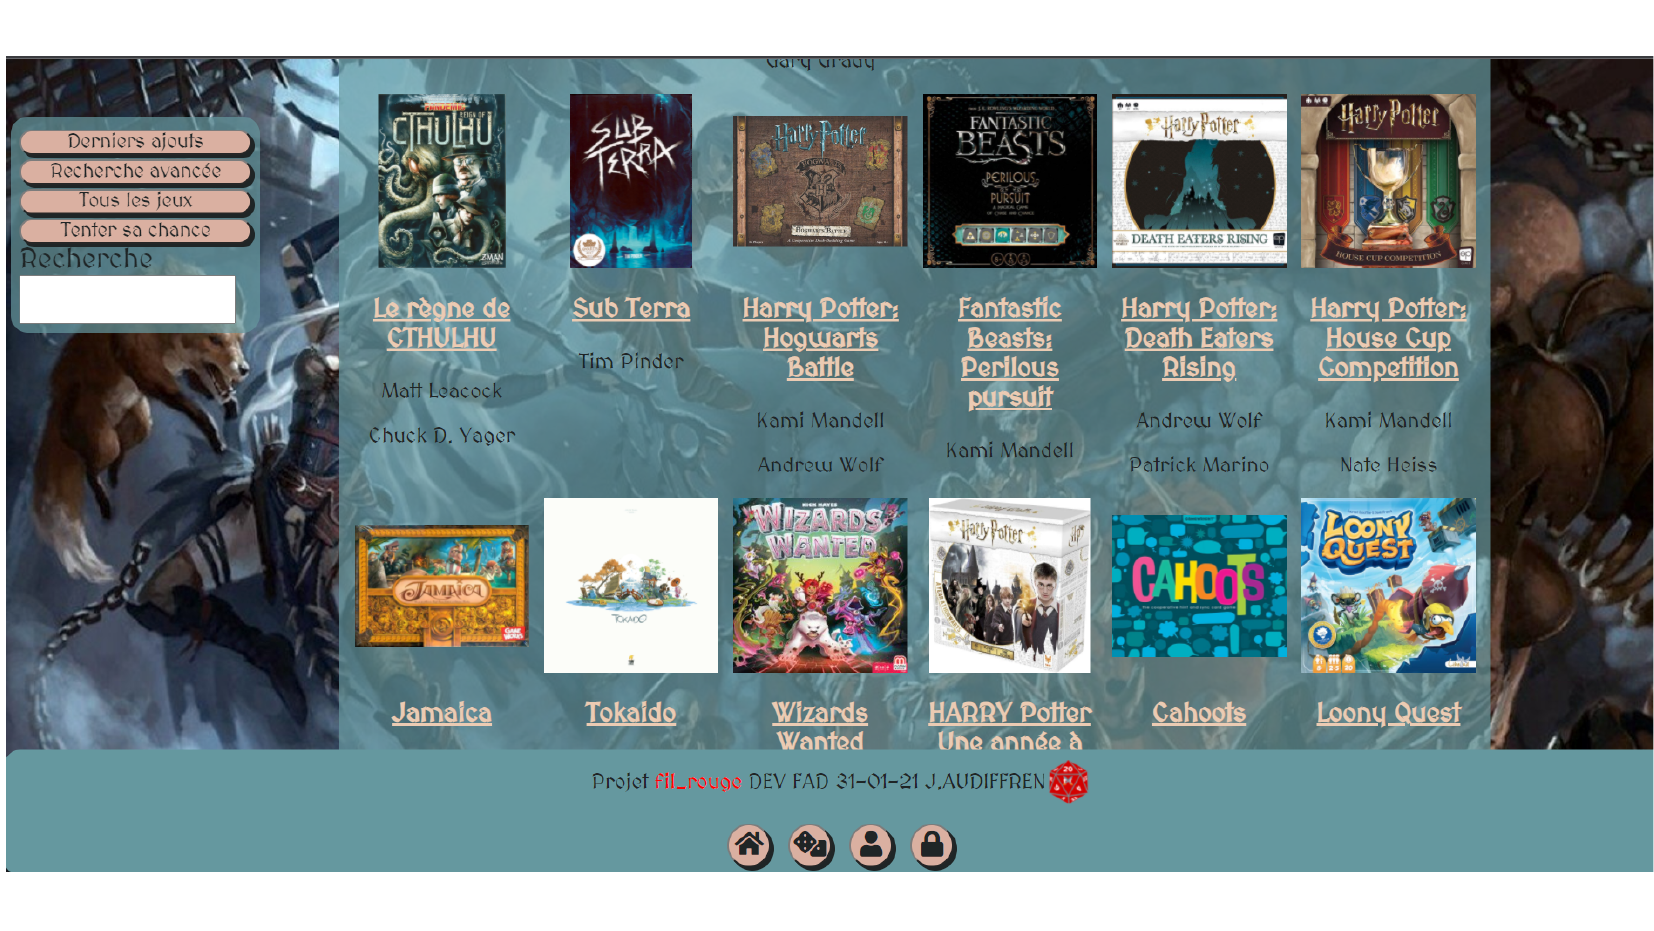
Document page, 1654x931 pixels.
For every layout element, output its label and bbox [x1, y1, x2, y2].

picture [6, 56, 1654, 872]
